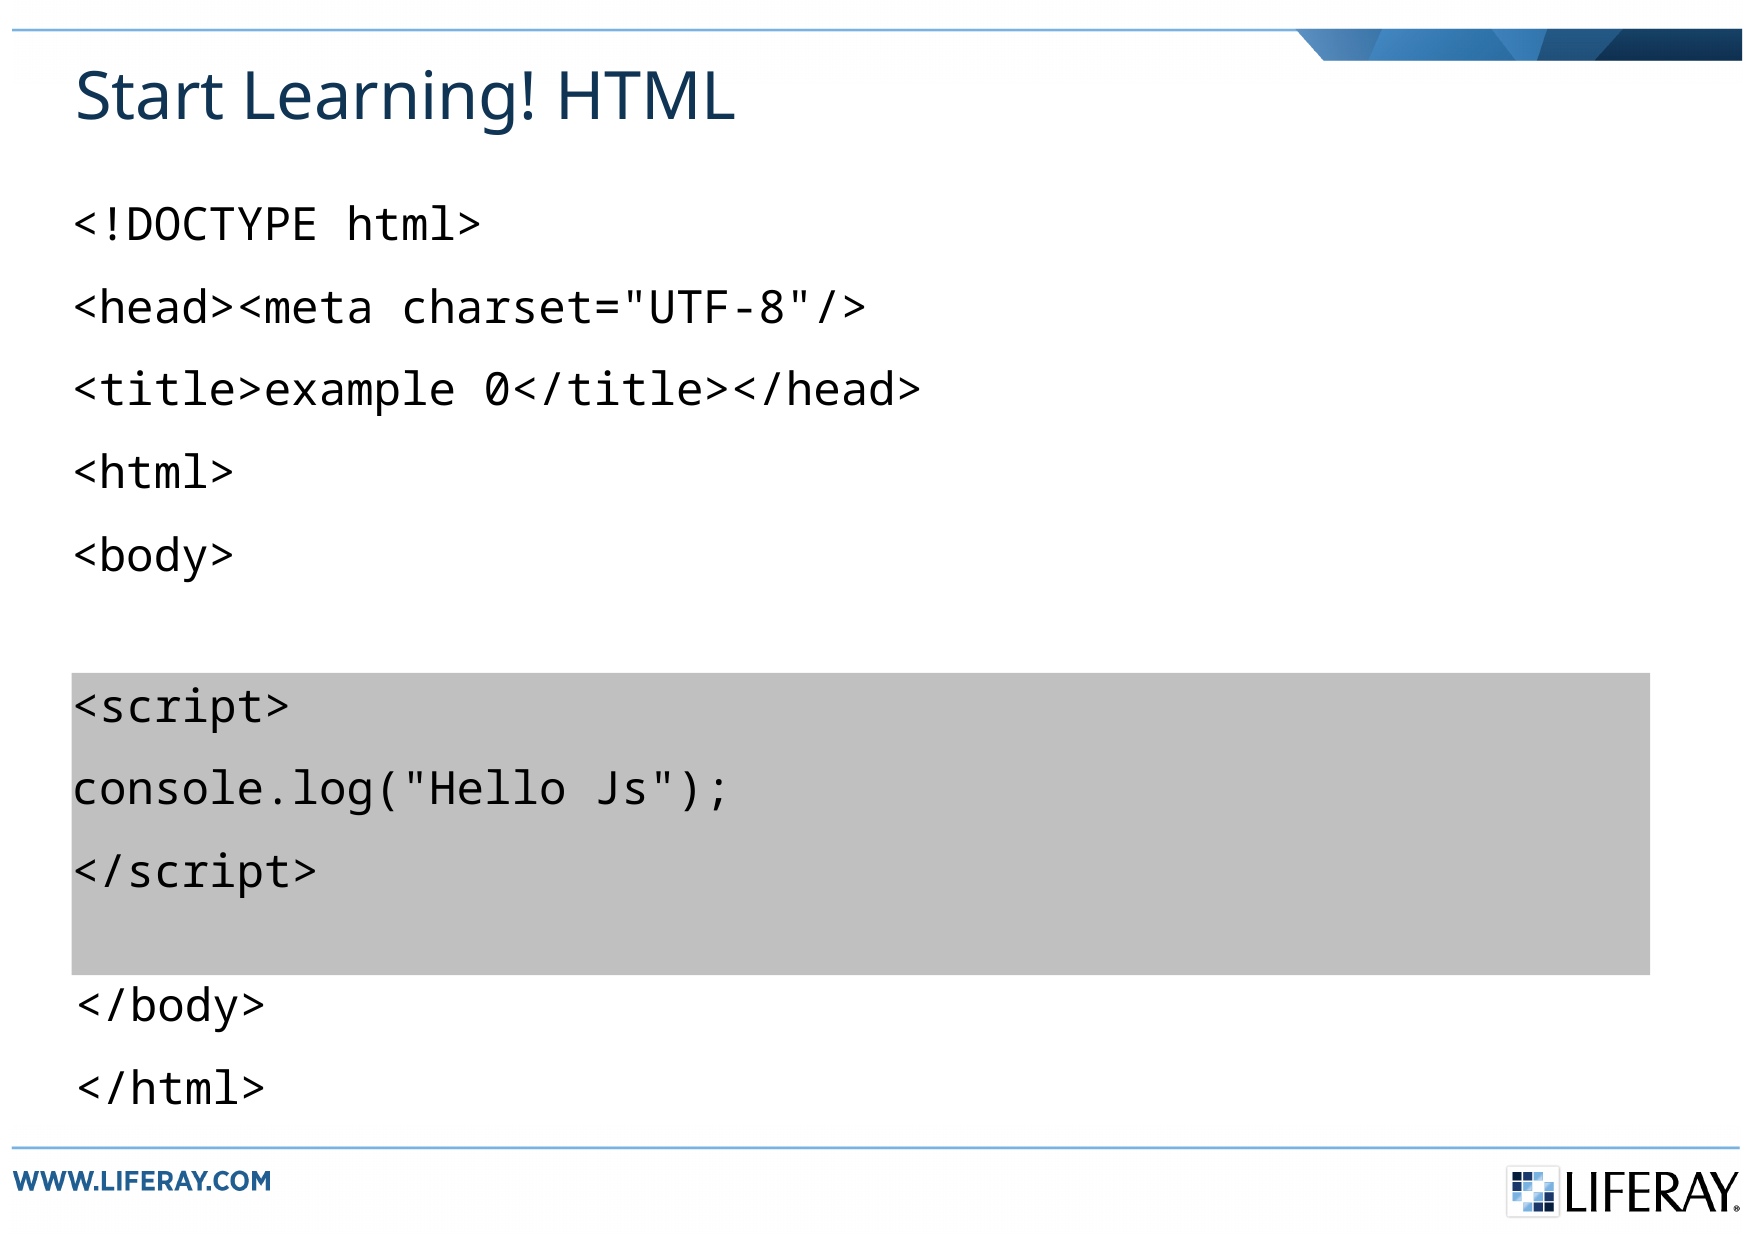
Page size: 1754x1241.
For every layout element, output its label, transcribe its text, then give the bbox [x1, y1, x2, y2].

picture [12, 0, 1743, 84]
list </body> </html> [75, 972, 1654, 1161]
list <!DOCTYPE html> <head><meta charset="UTF-8"/> <title>example 0</title></head> <html> <body> [71, 191, 1651, 672]
picture [10, 1124, 1741, 1234]
list <script> console.log("Hello Js"); </script> [71, 672, 1651, 976]
title Start Learning! HTML [75, 37, 1654, 151]
